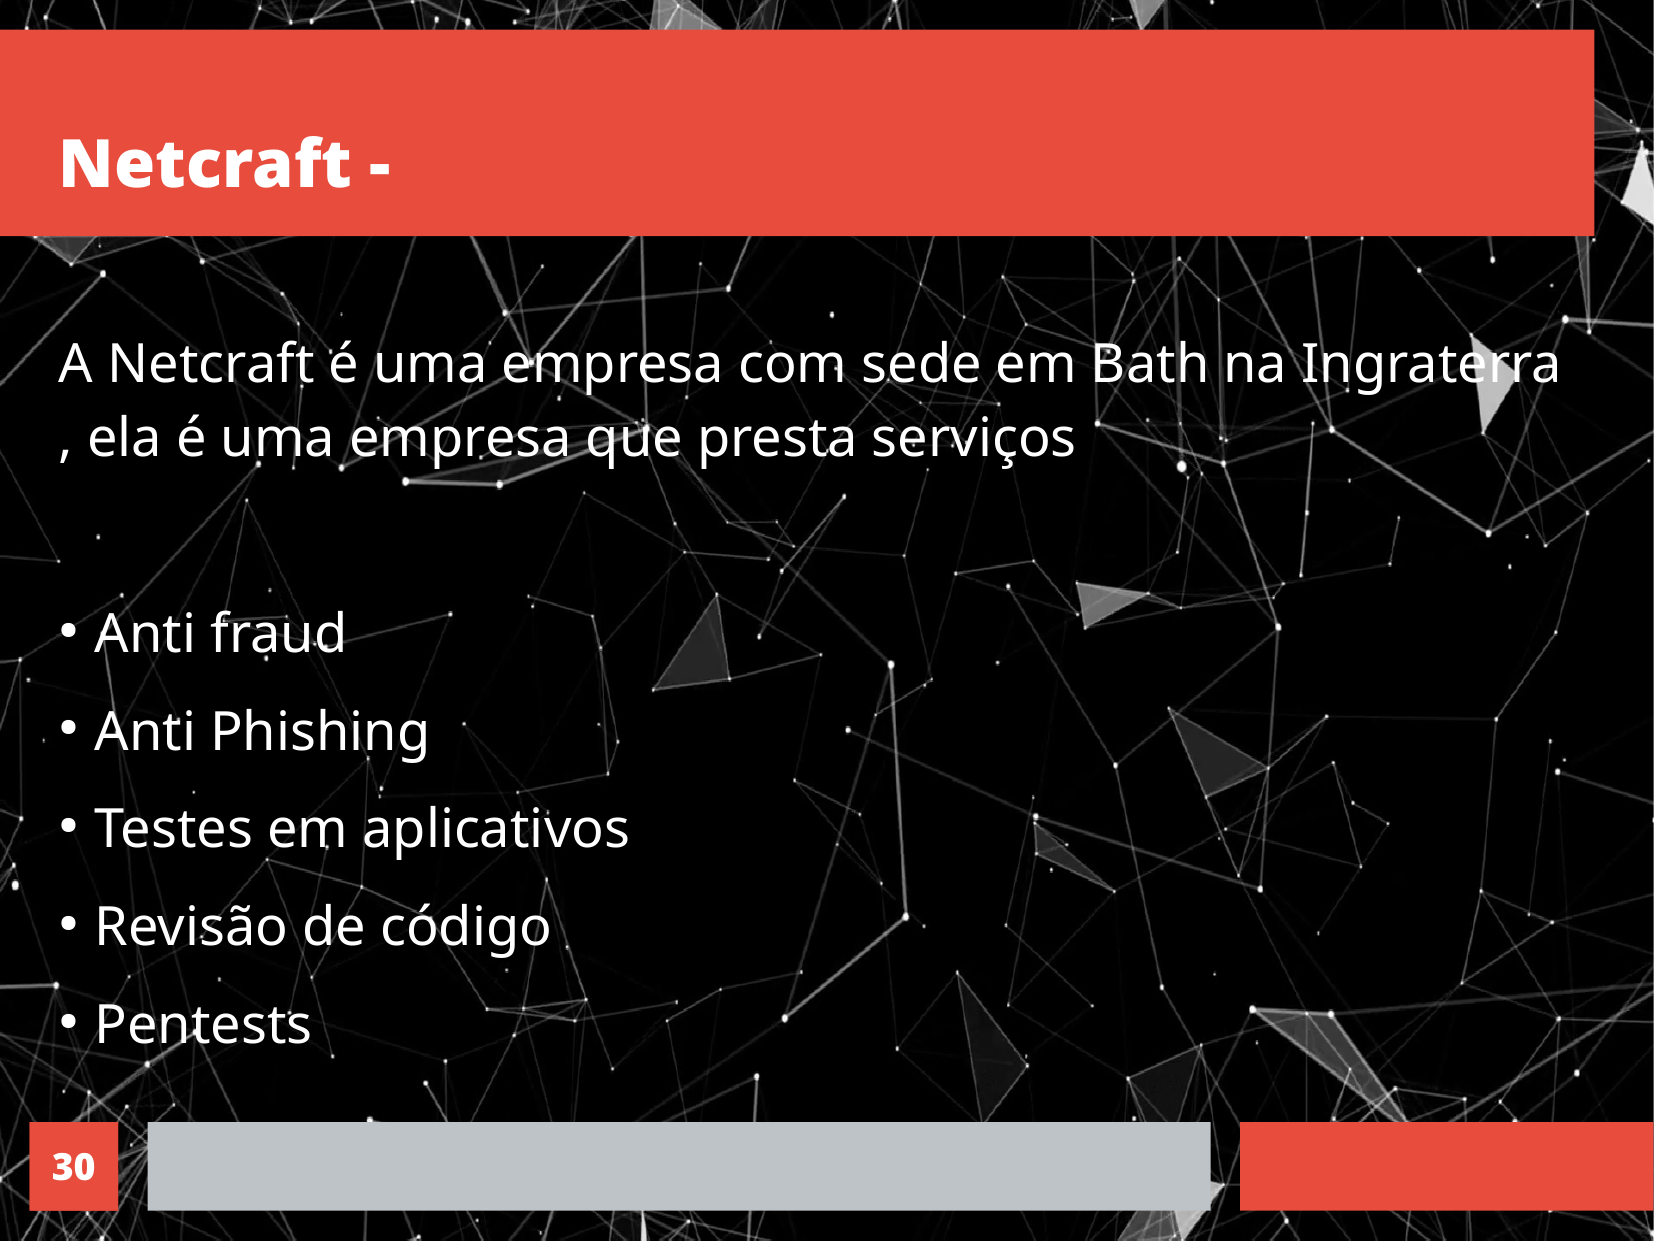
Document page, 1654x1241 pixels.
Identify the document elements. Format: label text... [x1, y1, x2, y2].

title Netcraft - [59, 59, 1595, 207]
list A Netcraft é uma empresa com sede em Bath na Ingraterra , ela é uma empresa que presta serviços Anti fraud Anti Phishing Testes em aplicativos Revisão de código Pentests [59, 324, 1565, 1093]
picture [0, 0, 1654, 1241]
